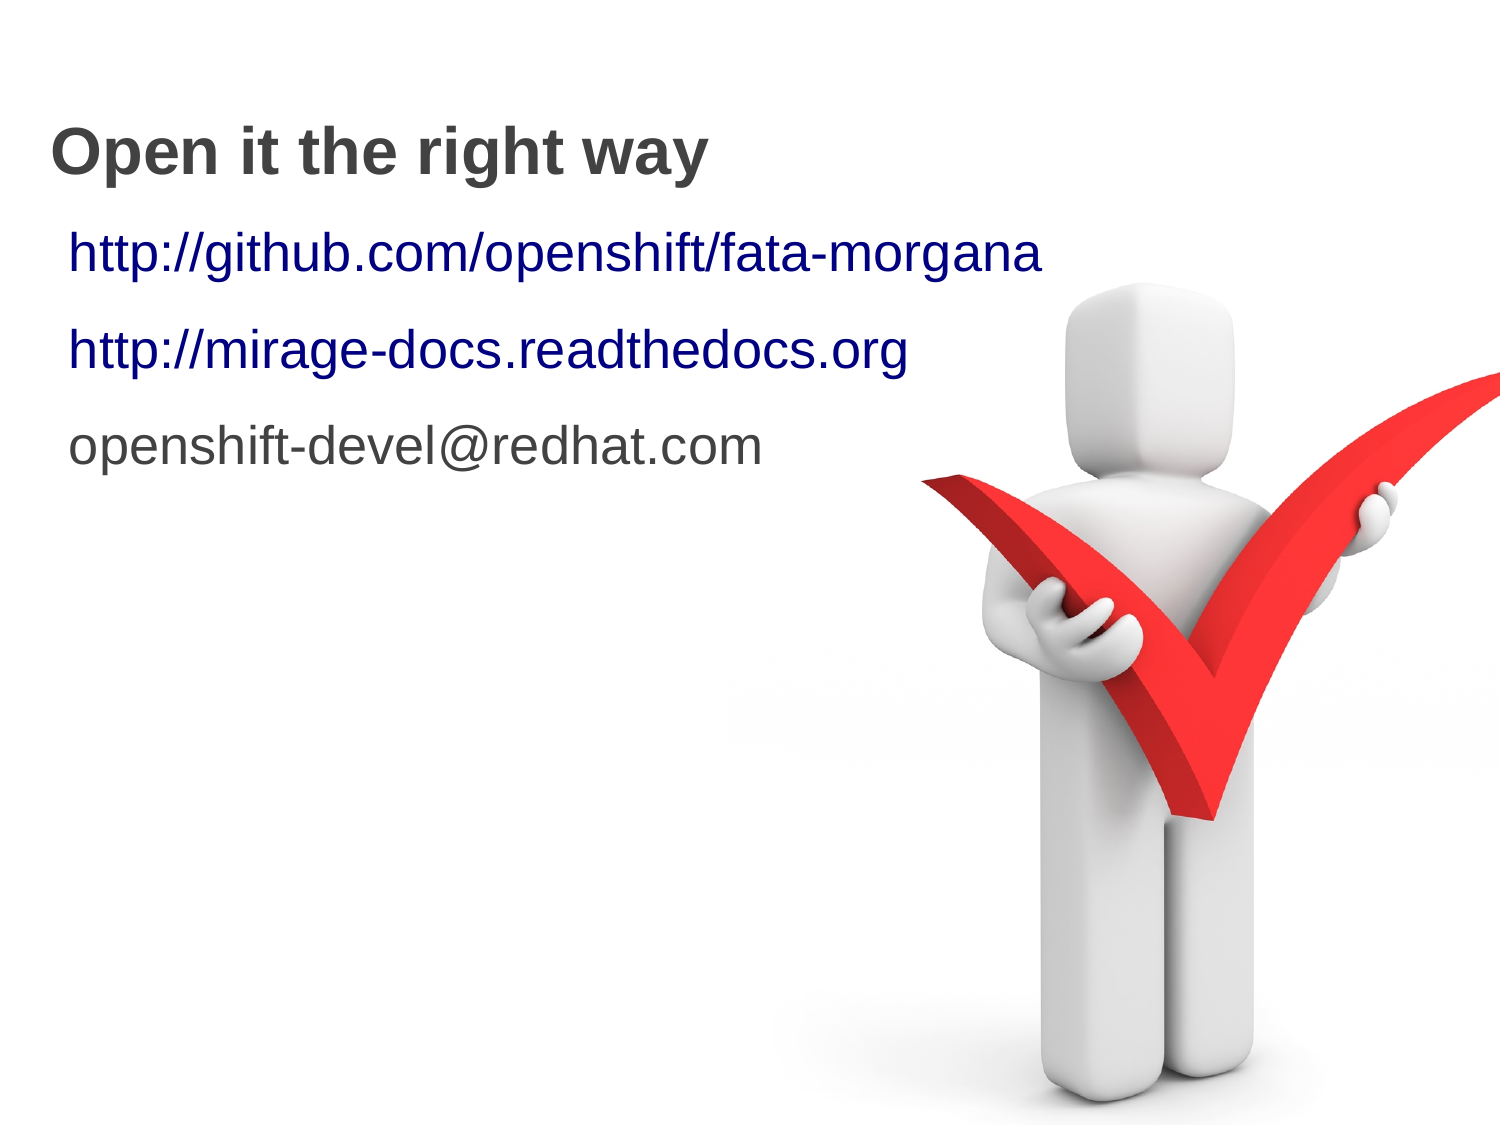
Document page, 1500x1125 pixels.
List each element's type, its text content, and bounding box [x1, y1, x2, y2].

list Open it the right way http://github.com/openshift/fata-morgana http://mirage-docs.readthedocs.org openshift-devel@redhat.com [35, 100, 1311, 859]
picture [433, 261, 1500, 1125]
